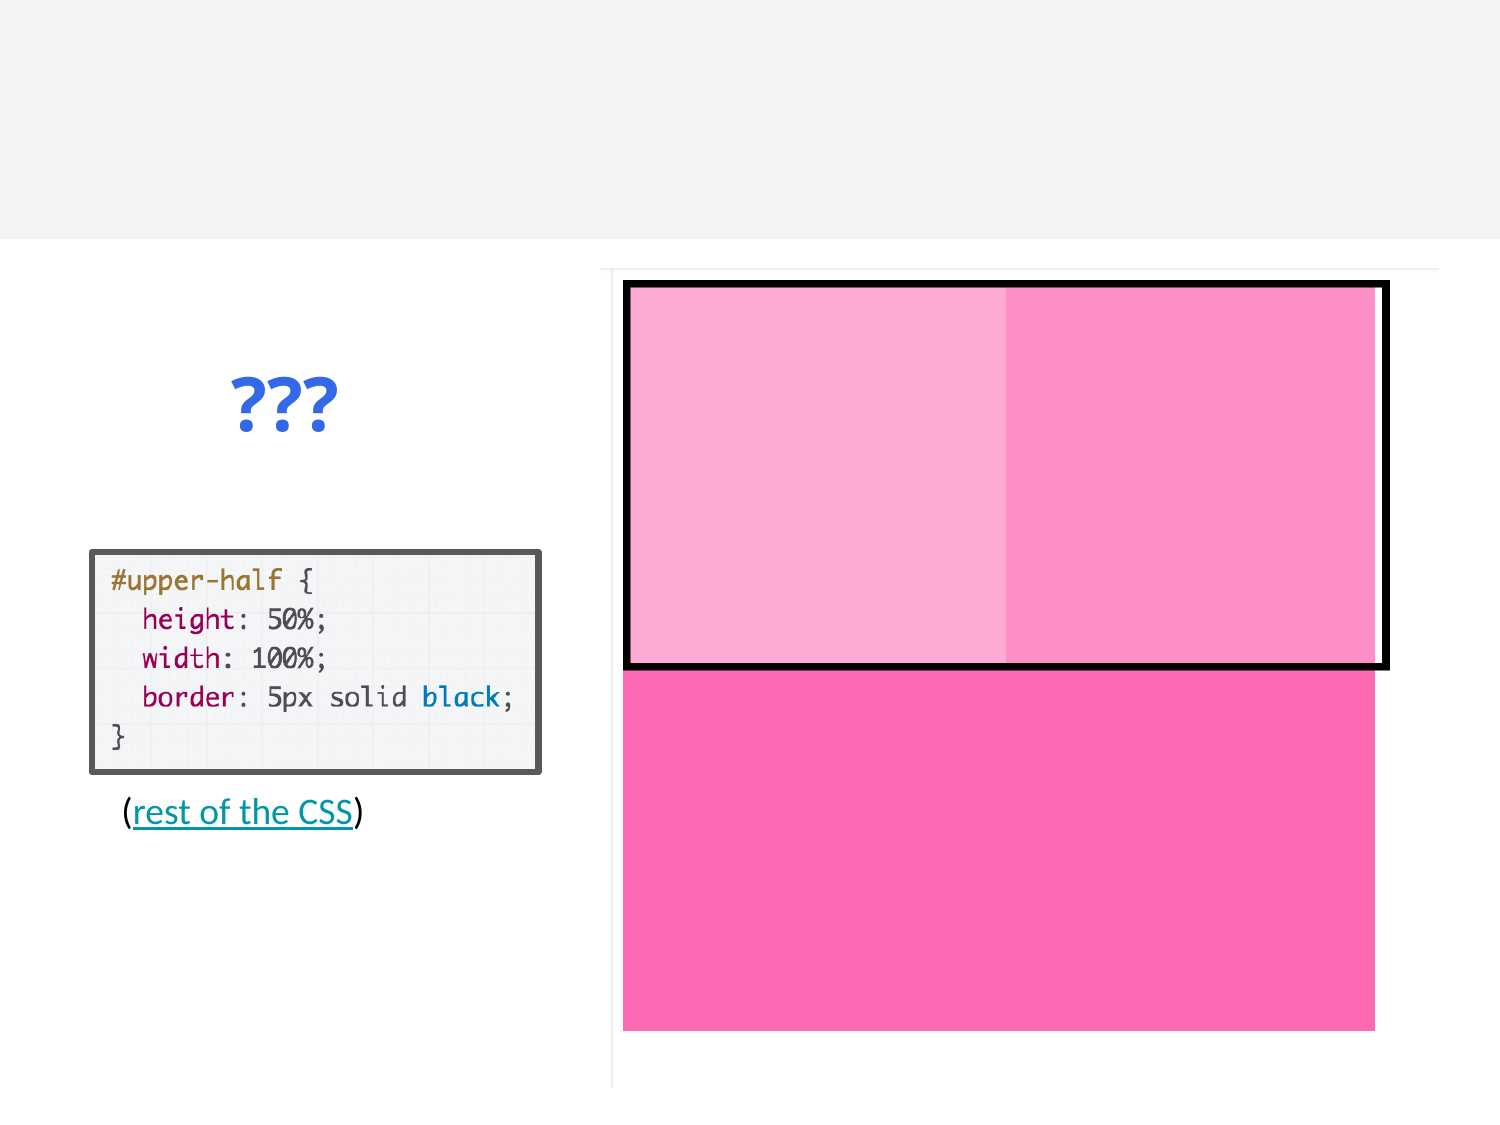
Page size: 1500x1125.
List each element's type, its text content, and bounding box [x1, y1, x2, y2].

picture [94, 554, 536, 769]
text_box (rest of the CSS) [106, 772, 449, 913]
picture [600, 260, 1439, 1088]
title ??? [216, 341, 376, 526]
